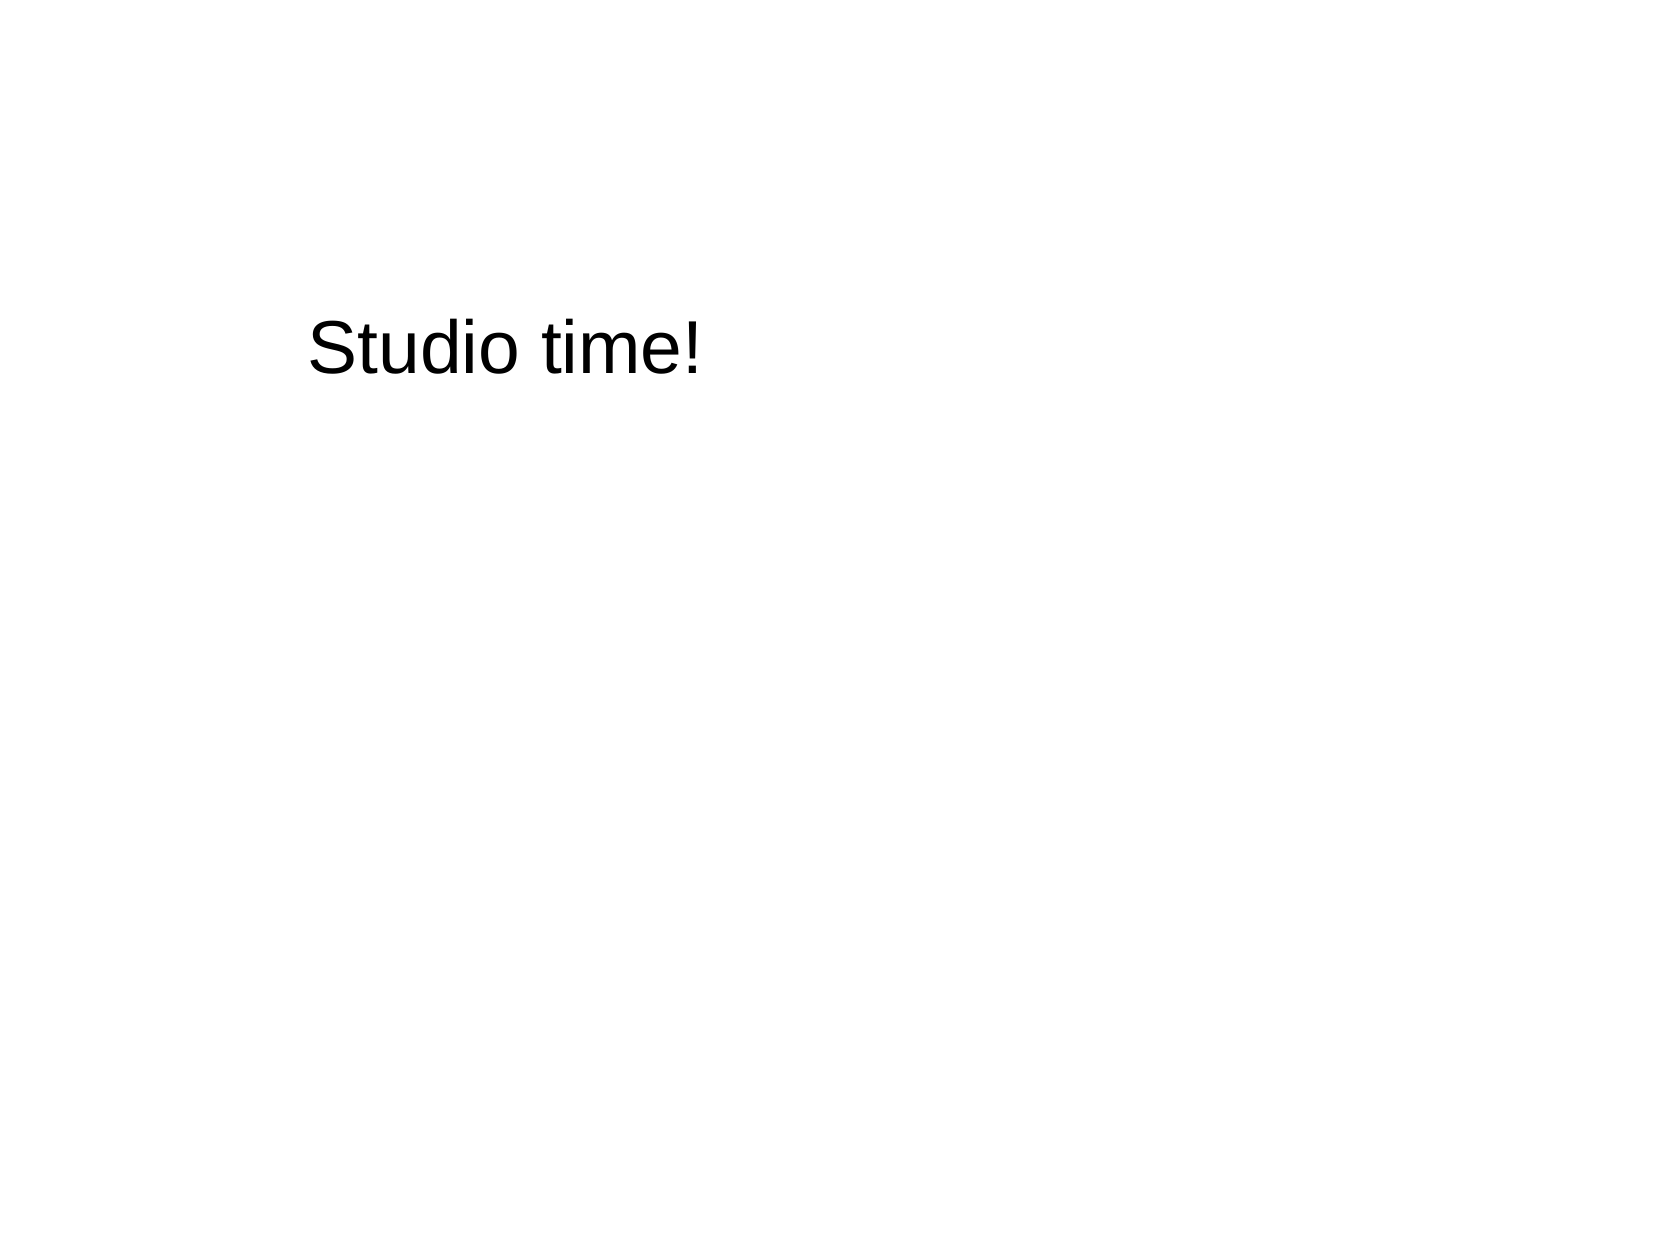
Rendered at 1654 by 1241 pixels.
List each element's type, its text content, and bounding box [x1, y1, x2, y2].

list Studio time! [82, 298, 1571, 1018]
